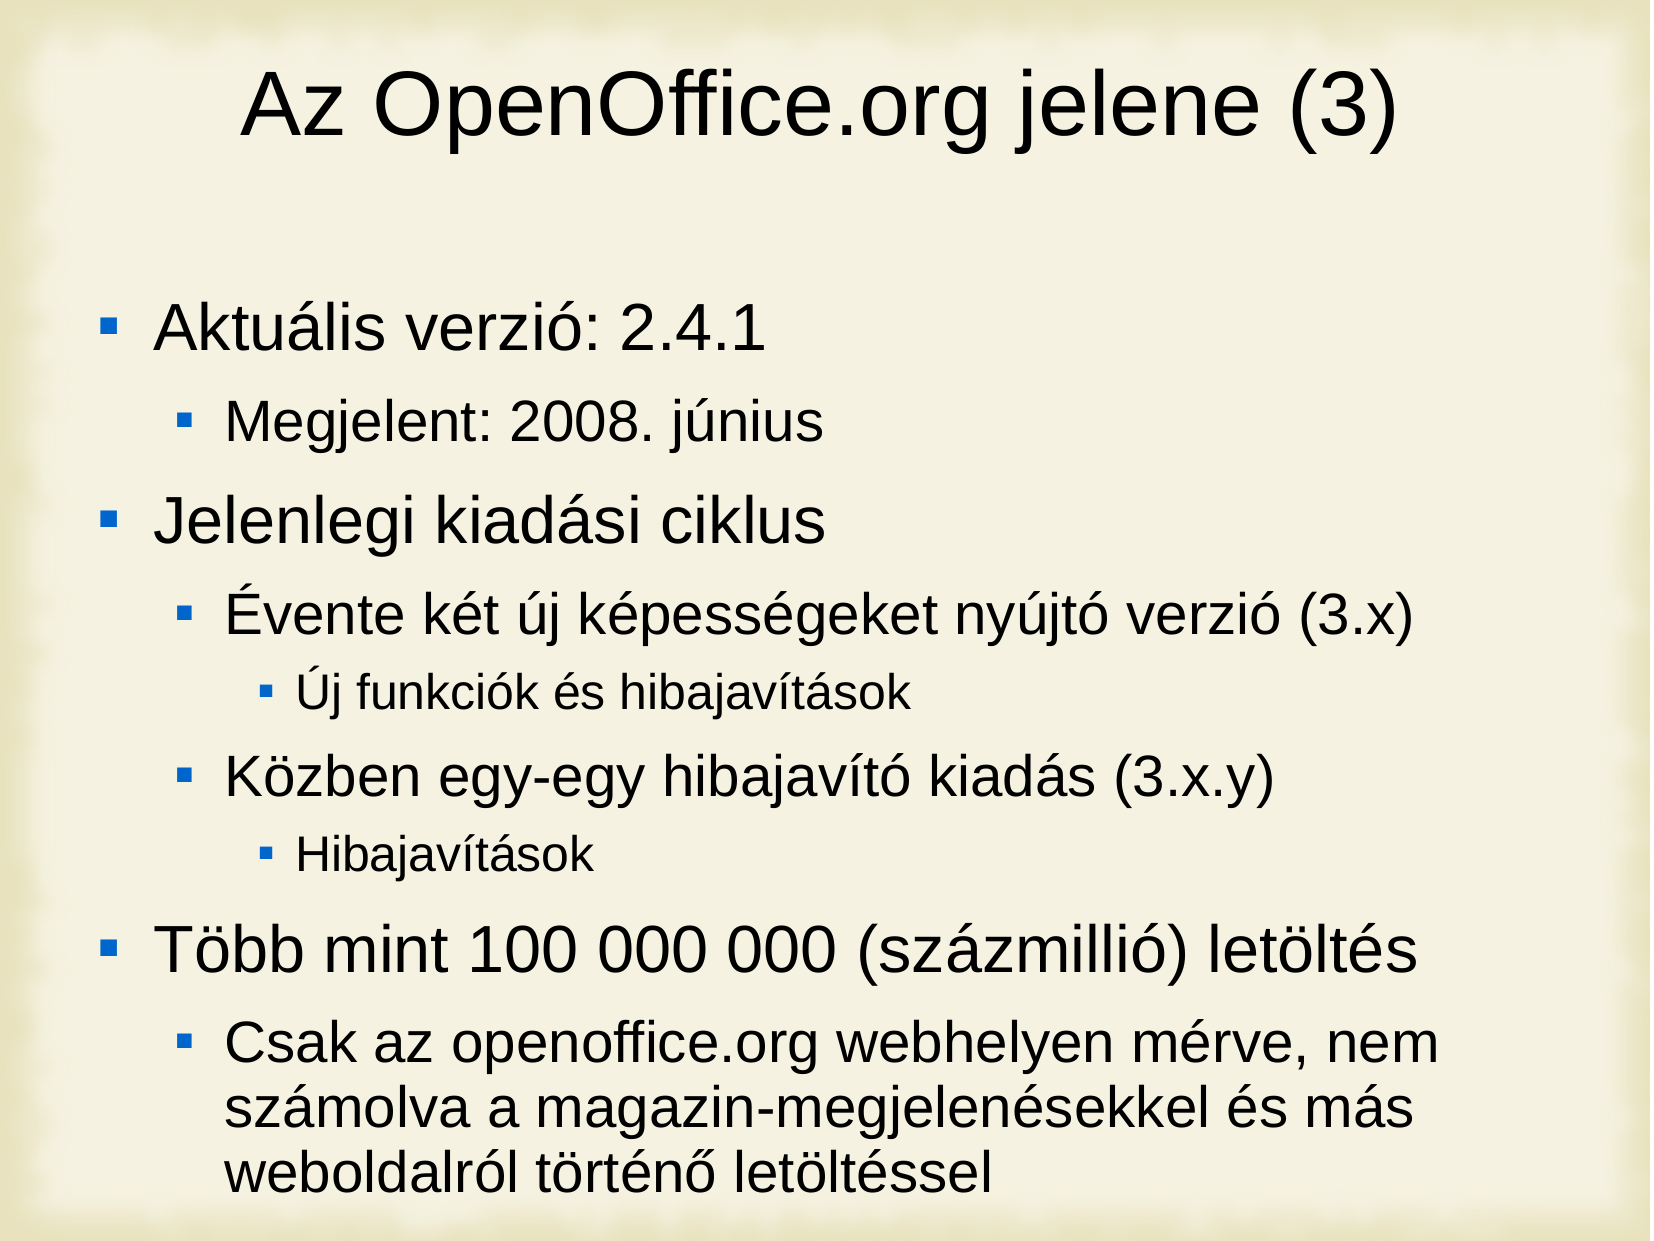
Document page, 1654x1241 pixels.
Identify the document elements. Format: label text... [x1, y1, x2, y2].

picture [0, 0, 1651, 1241]
title Az OpenOffice.org jelene (3) [76, 0, 1565, 208]
list Aktuális verzió: 2.4.1 Megjelent: 2008. június Jelenlegi kiadási ciklus Évente két új képességeket nyújtó verzió (3.x) Új funkciók és hibajavítások Közben egy-egy hibajavító kiadás (3.x.y) Hibajavítások Több mint 100 000 000 (százmillió) letöltés Csak az openoffice.org webhelyen mérve, nem számolva a magazin-megjelenésekkel és más weboldalról történő letöltéssel [82, 290, 1571, 1212]
